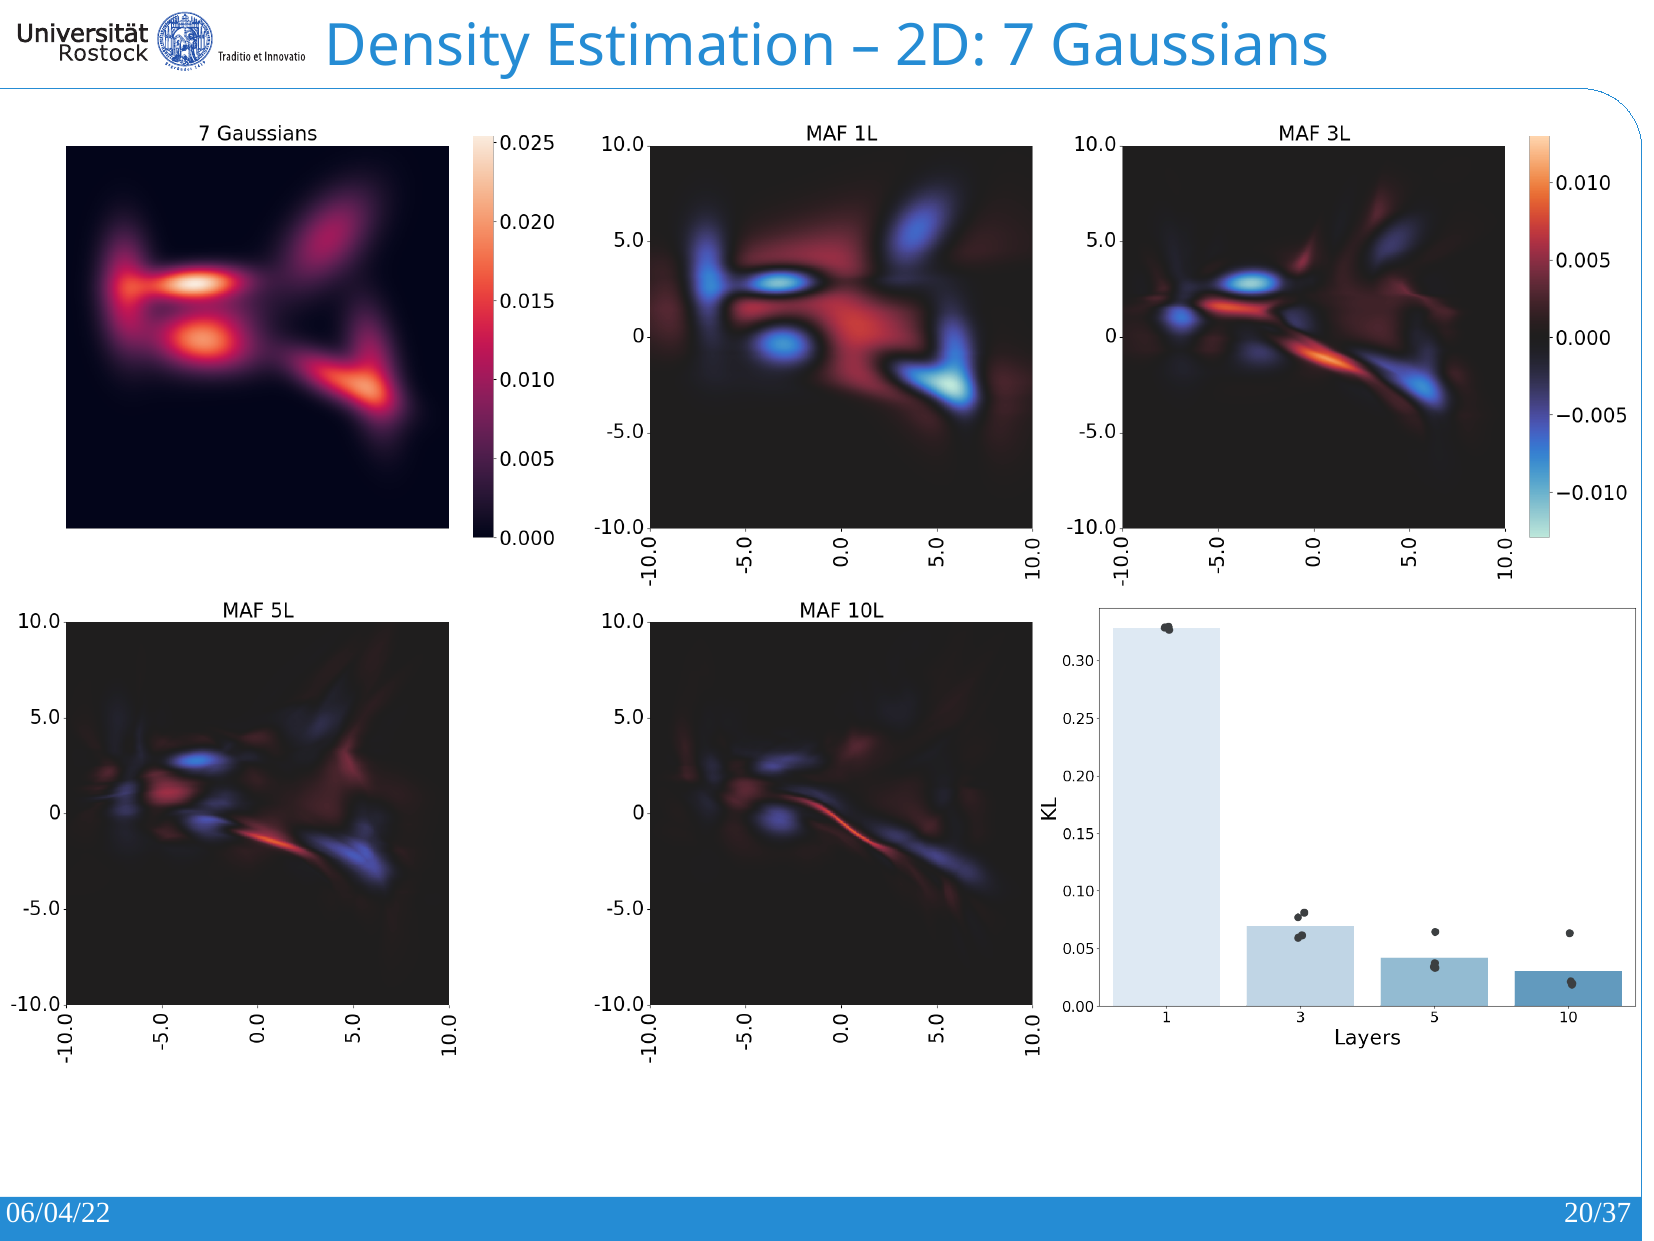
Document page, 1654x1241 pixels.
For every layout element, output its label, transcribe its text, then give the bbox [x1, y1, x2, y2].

picture [0, 29, 1654, 1211]
title Density Estimation – 2D: 7 Gaussians [324, 8, 1571, 29]
